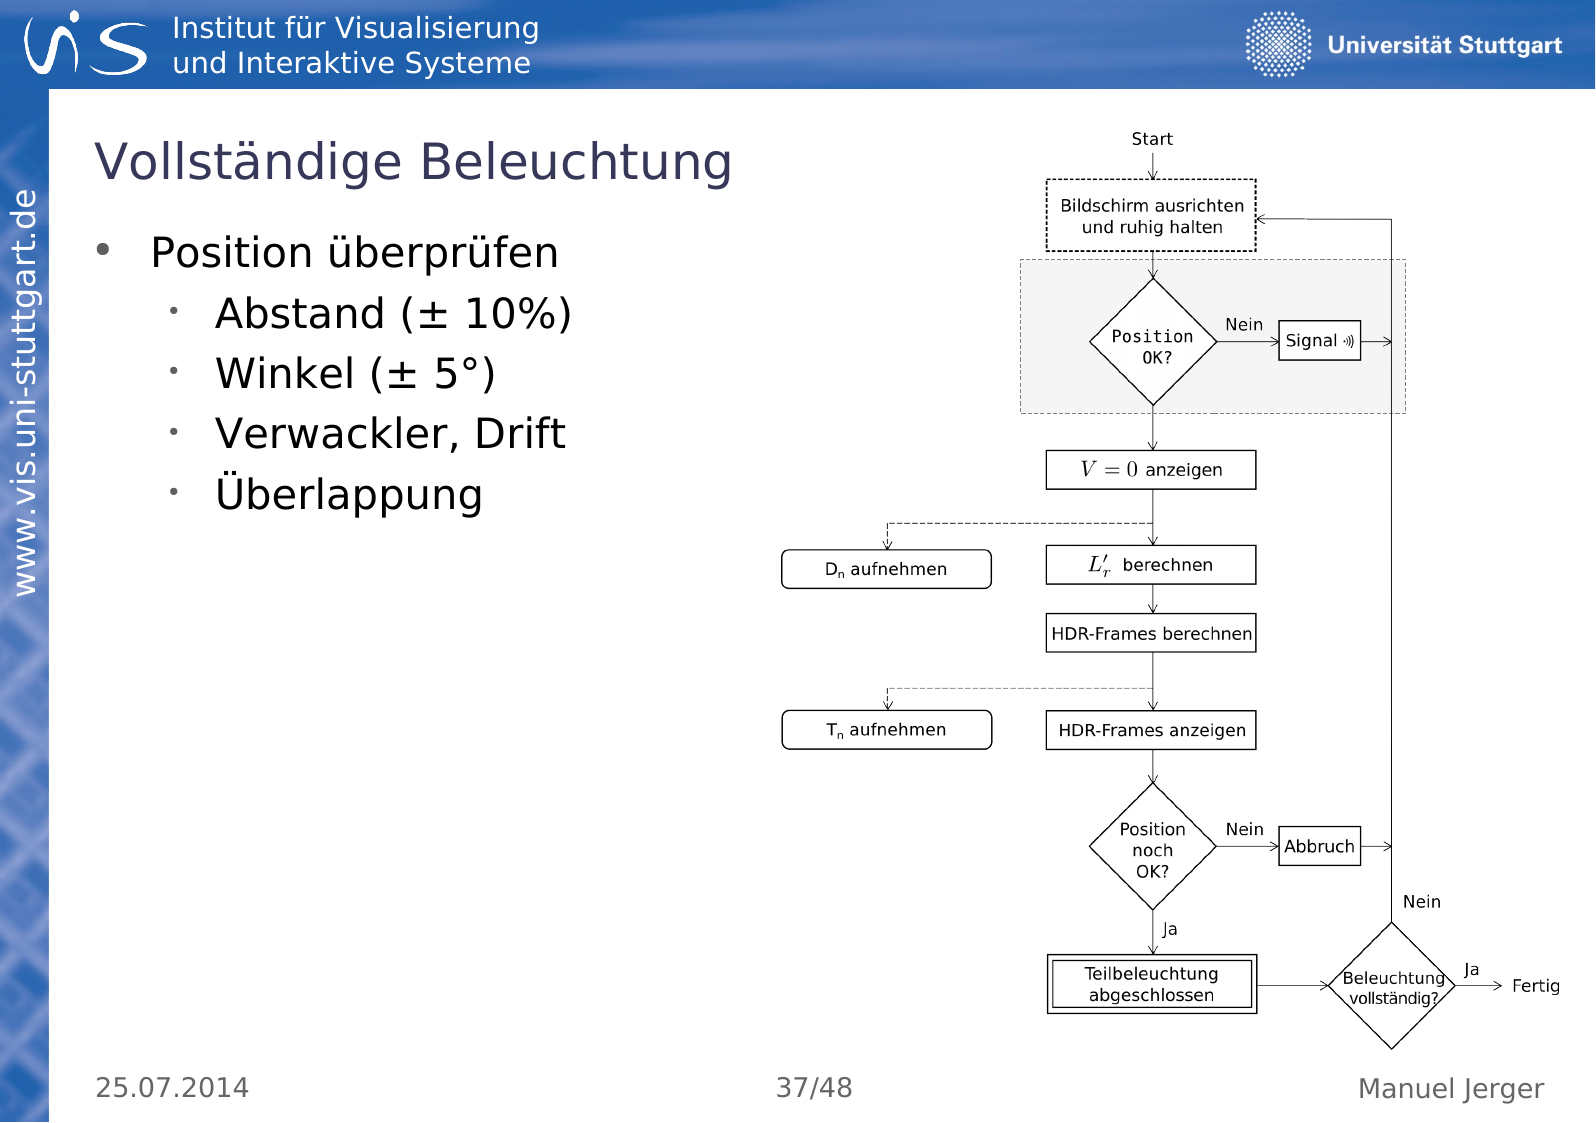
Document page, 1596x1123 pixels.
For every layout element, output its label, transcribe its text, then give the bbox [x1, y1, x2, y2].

picture [0, 0, 49, 1122]
picture [24, 0, 1596, 89]
title Vollständige Beleuchtung [94, 117, 1534, 201]
picture [781, 132, 1559, 1050]
list Position überprüfen Abstand (± 10%) Winkel (± 5°) Verwackler, Drift Überlappung [94, 225, 804, 1053]
